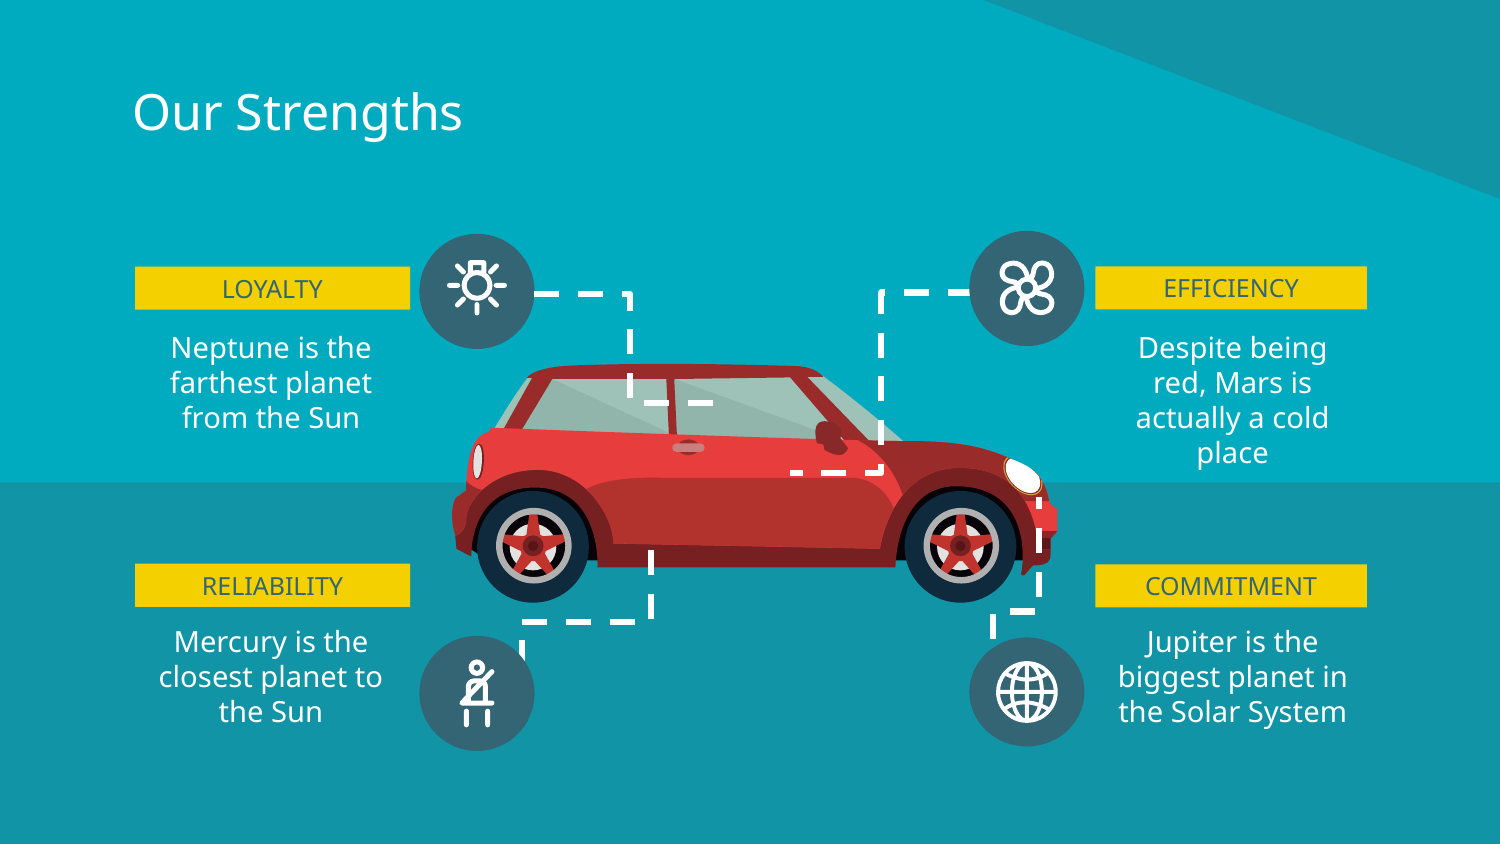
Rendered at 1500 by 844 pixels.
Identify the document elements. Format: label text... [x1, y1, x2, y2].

text_box [969, 637, 1085, 747]
subtitle Despite being red, Mars is actually a cold place [1095, 314, 1371, 459]
subtitle Mercury is the closest planet to the Sun [133, 608, 409, 753]
subtitle LOYALTY [135, 266, 411, 310]
title Our Strengths [116, 63, 1383, 158]
subtitle EFFICIENCY [1095, 266, 1367, 310]
subtitle RELIABILITY [135, 563, 411, 607]
text_box [419, 635, 535, 751]
subtitle Neptune is the farthest planet from the Sun [133, 314, 409, 459]
text_box [452, 363, 1058, 603]
text_box [419, 233, 535, 349]
text_box [969, 230, 1085, 347]
subtitle Jupiter is the biggest planet in the Solar System [1095, 608, 1371, 753]
subtitle COMMITMENT [1095, 564, 1367, 608]
